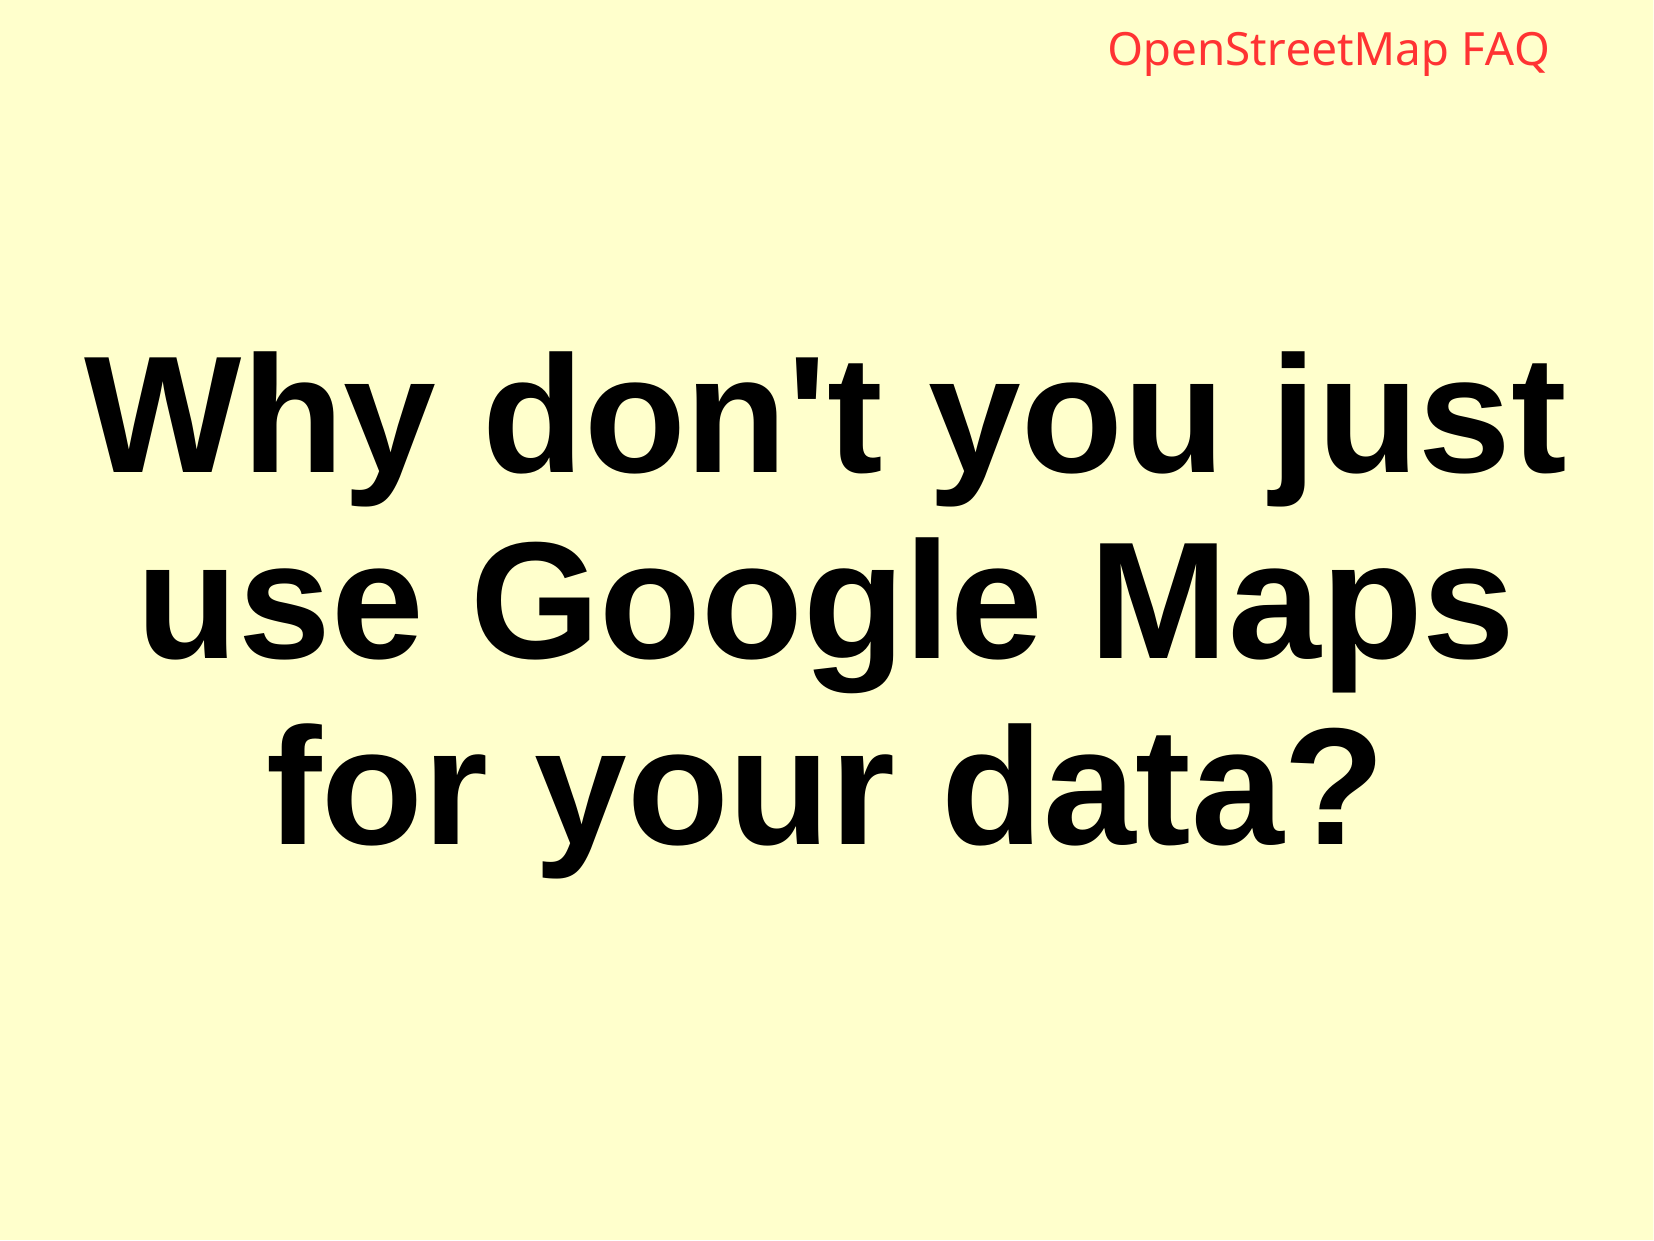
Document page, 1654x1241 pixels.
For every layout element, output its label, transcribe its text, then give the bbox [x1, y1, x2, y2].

text_box OpenStreetMap FAQ [1092, 9, 1654, 89]
title Why don't you just use Google Maps for your data? [82, 49, 1571, 1152]
